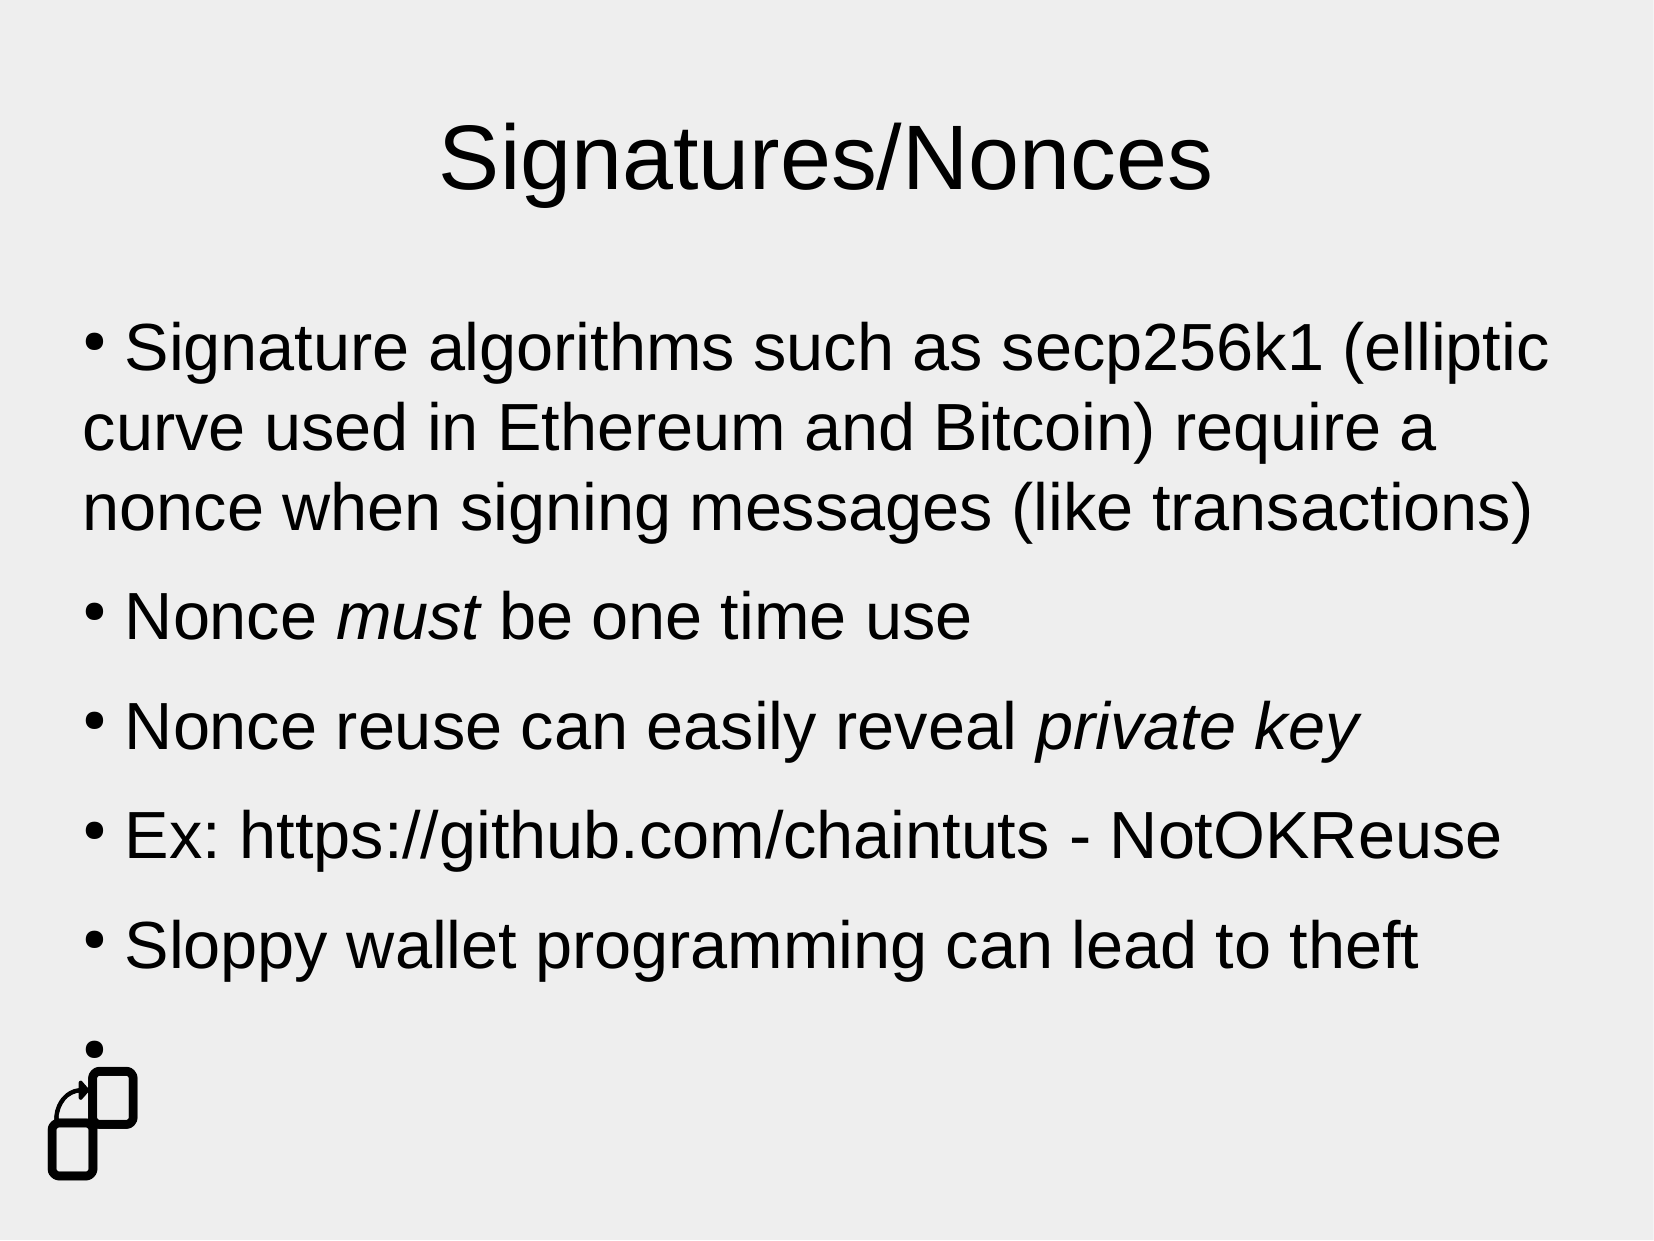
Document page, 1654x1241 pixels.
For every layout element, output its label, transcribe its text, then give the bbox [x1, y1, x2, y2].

picture [30, 1062, 153, 1186]
list Signature algorithms such as secp256k1 (elliptic curve used in Ethereum and Bitcoin) require a nonce when signing messages (like transactions) Nonce must be one time use Nonce reuse can easily reveal private key Ex: https://github.com/chaintuts - NotOKReuse Sloppy wallet programming can lead to theft [82, 303, 1571, 1143]
title Signatures/Nonces [82, 97, 1571, 209]
